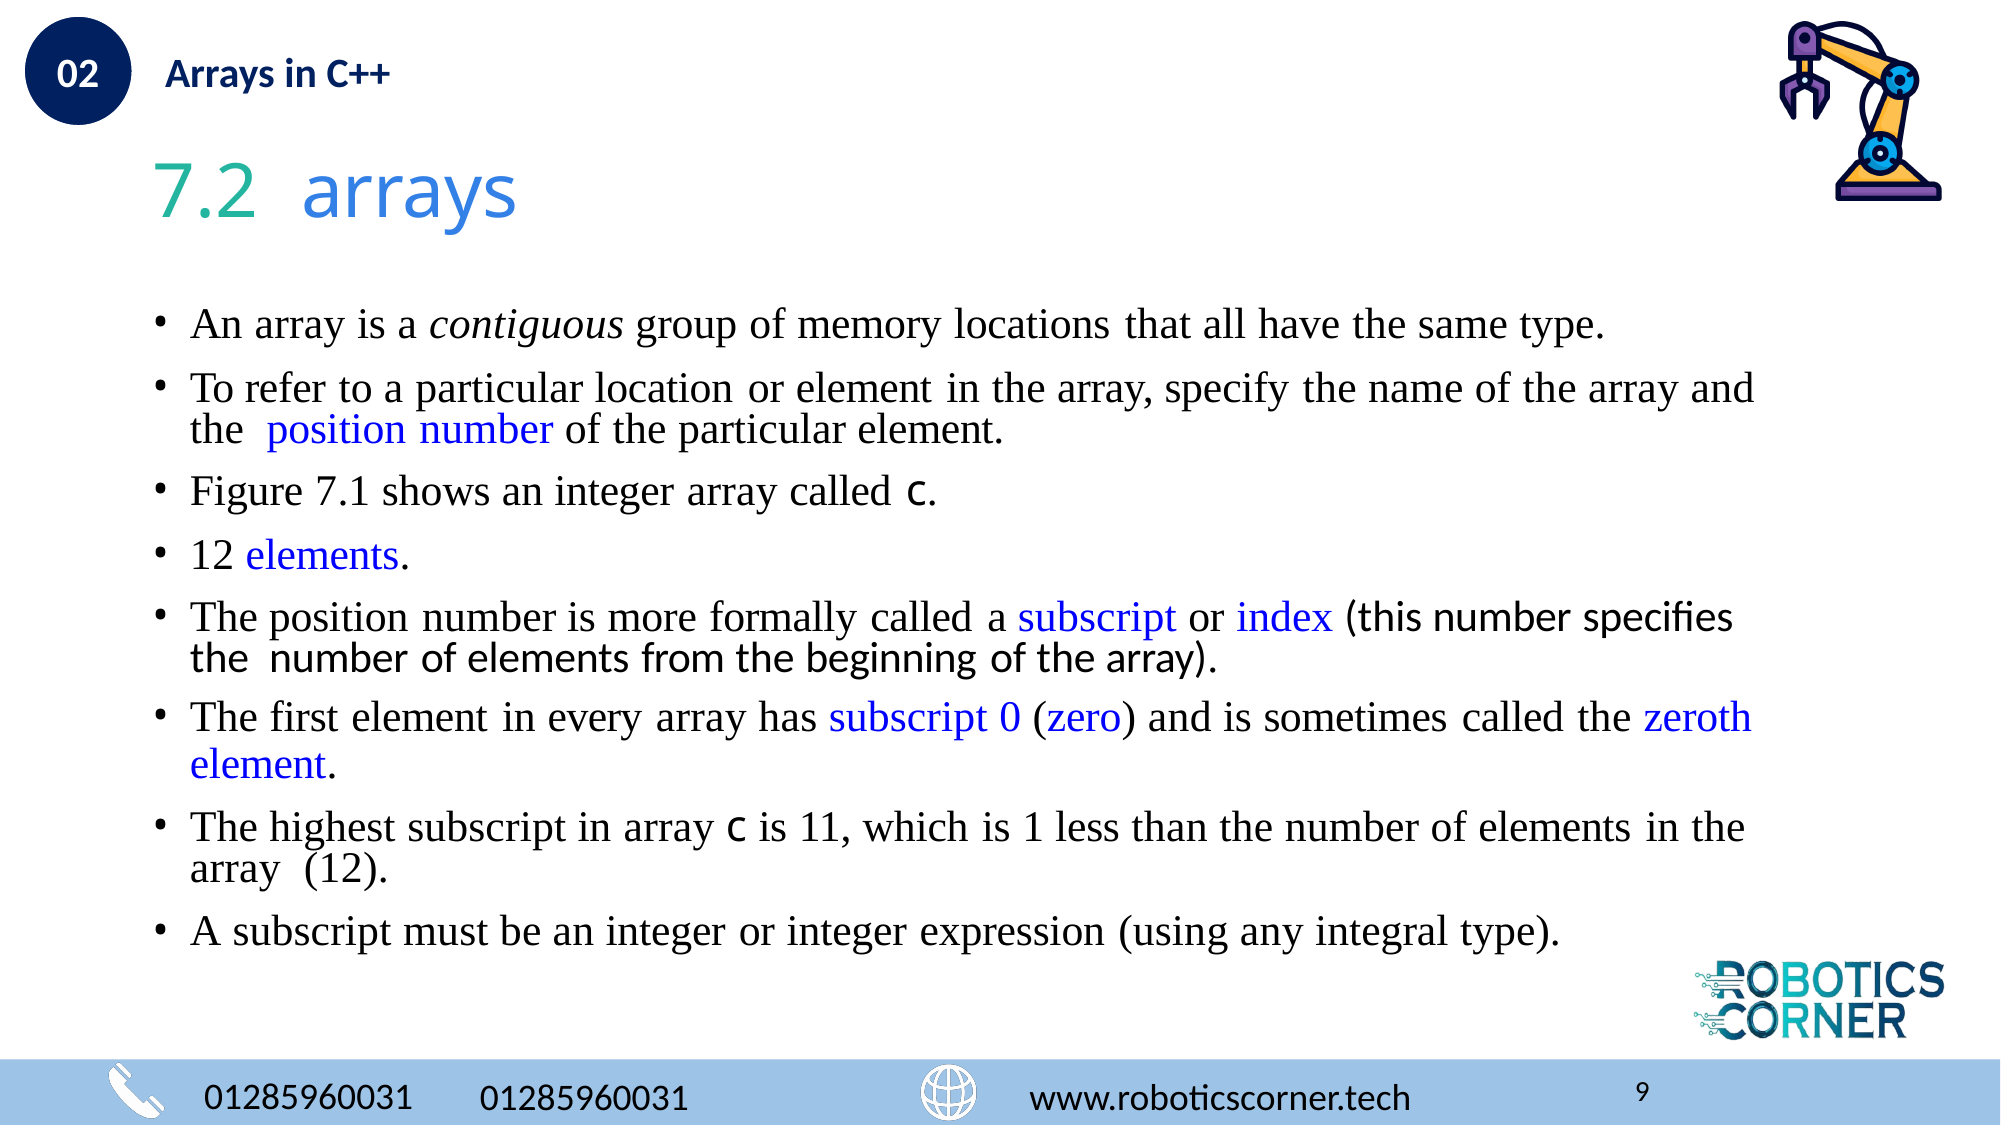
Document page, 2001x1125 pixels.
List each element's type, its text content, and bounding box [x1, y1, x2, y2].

picture [1771, 21, 1950, 201]
picture [915, 1059, 981, 1125]
text_box An array is a contiguous group of memory locations that all have the same type. To refer to a particular location or element in the array, specify the name of the array and the position number of the particular element. Figure 7.1 shows an integer array called c. 12 elements. The position number is more formally called a subscript or index (this number specifies the number of elements from the beginning of the array). The first element in every array has subscript 0 (zero) and is sometimes called the zeroth element. The highest subscript in array c is 11, which is 1 less than the number of elements in the array (12). A subscript must be an integer or integer expression (using any integral type). [150, 281, 1843, 955]
picture [103, 1057, 170, 1124]
picture [1680, 859, 1953, 1059]
text_box 02 [22, 14, 134, 128]
text_box Arrays in C++ [150, 38, 622, 103]
title 7.2 arrays [150, 140, 564, 271]
